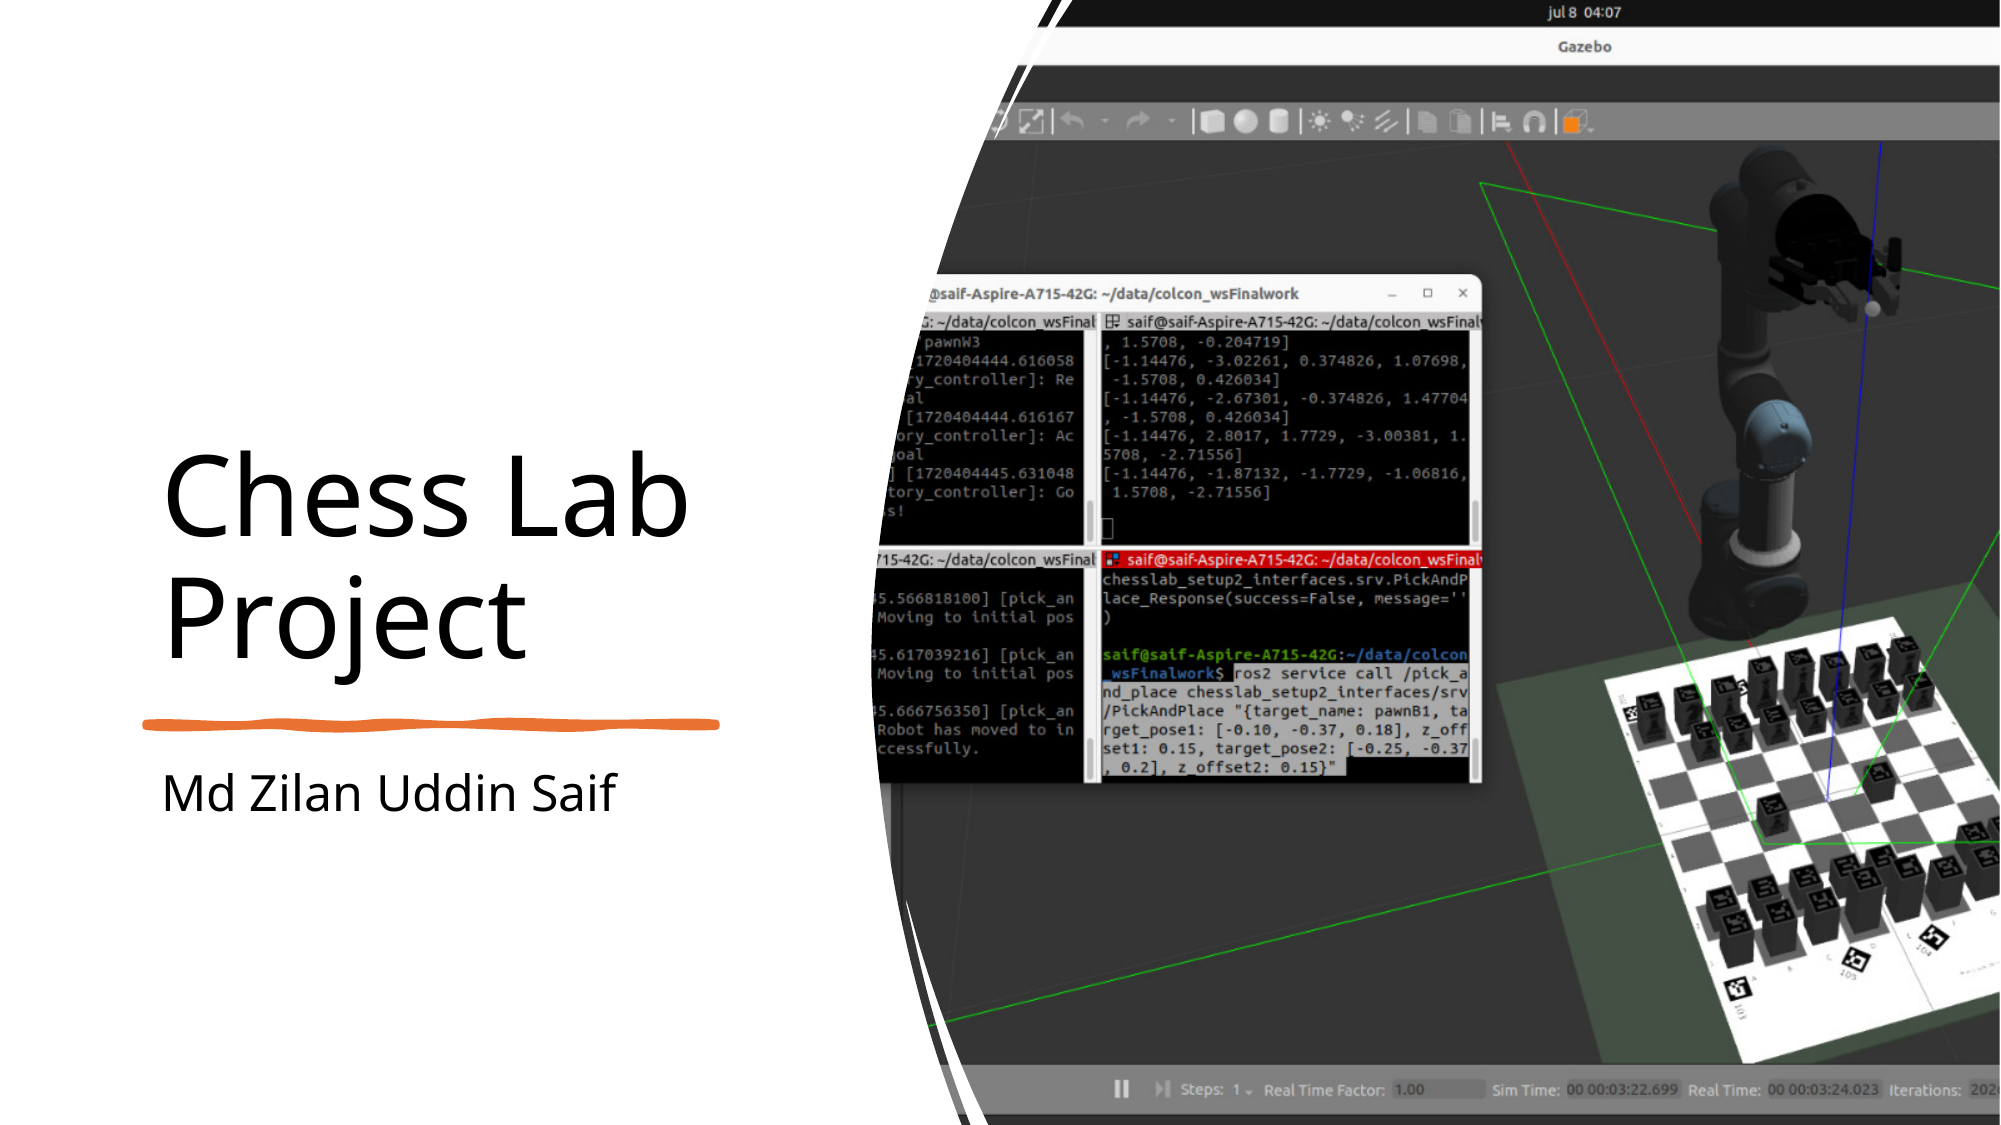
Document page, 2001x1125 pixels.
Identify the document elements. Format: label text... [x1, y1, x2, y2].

subtitle Md Zilan Uddin Saif [146, 760, 759, 1019]
text_box [0, 0, 2000, 1125]
title Chess Lab Project [146, 104, 759, 690]
